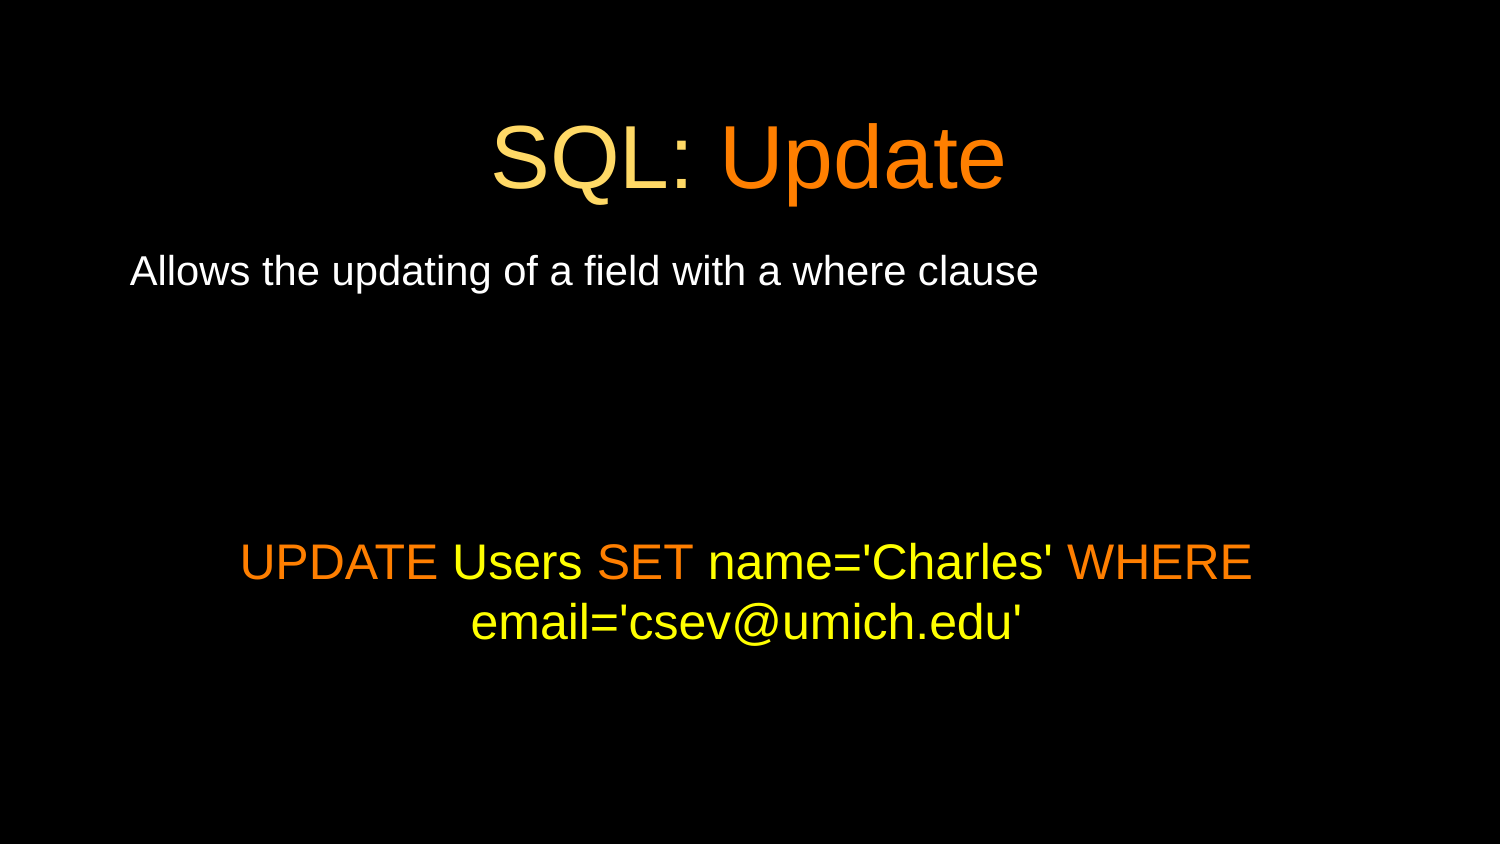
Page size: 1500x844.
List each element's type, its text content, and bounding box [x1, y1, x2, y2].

title SQL: Update [106, 71, 1393, 235]
text_box UPDATE Users SET name='Charles' WHERE email='csev@umich.edu' [20, 517, 1473, 662]
list Allows the updating of a field with a where clause [106, 240, 1393, 378]
